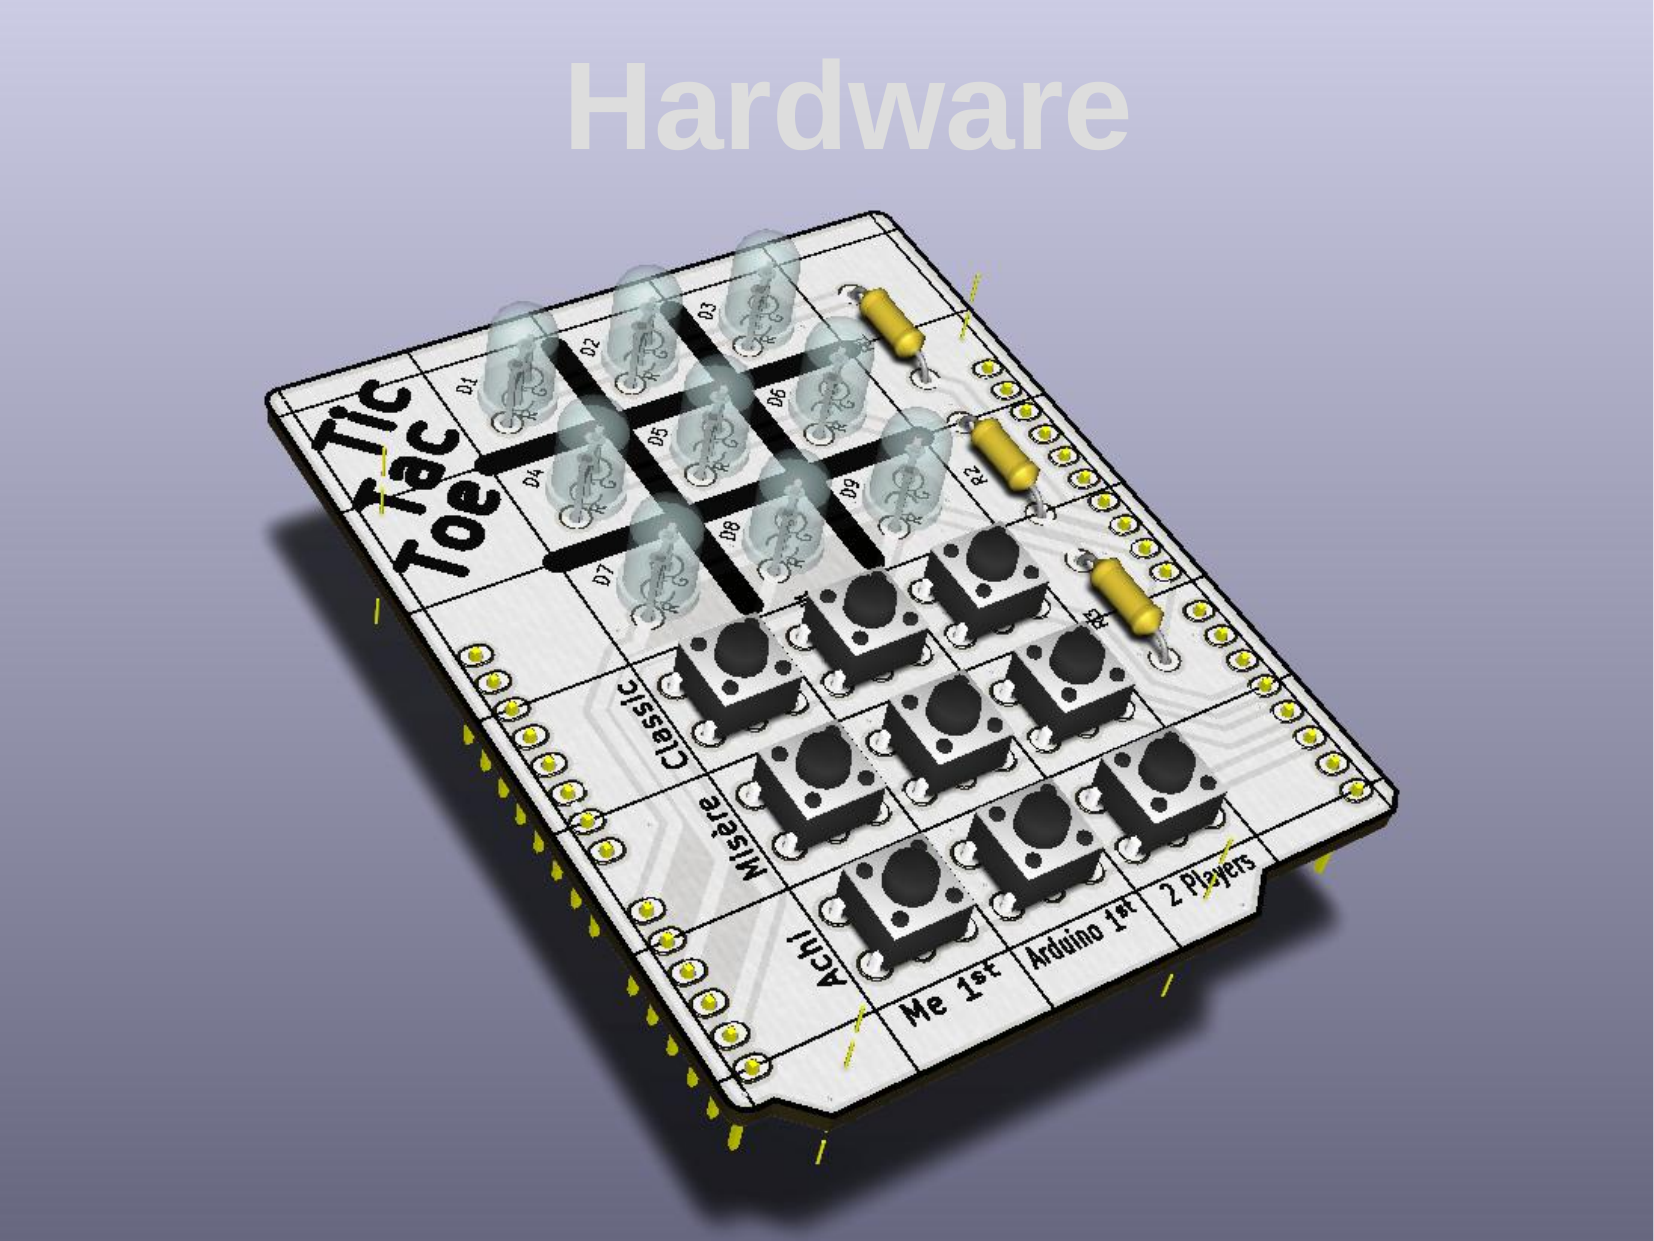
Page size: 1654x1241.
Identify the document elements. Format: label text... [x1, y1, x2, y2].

picture [0, 0, 1654, 1241]
text_box Hardware [549, 28, 1149, 184]
